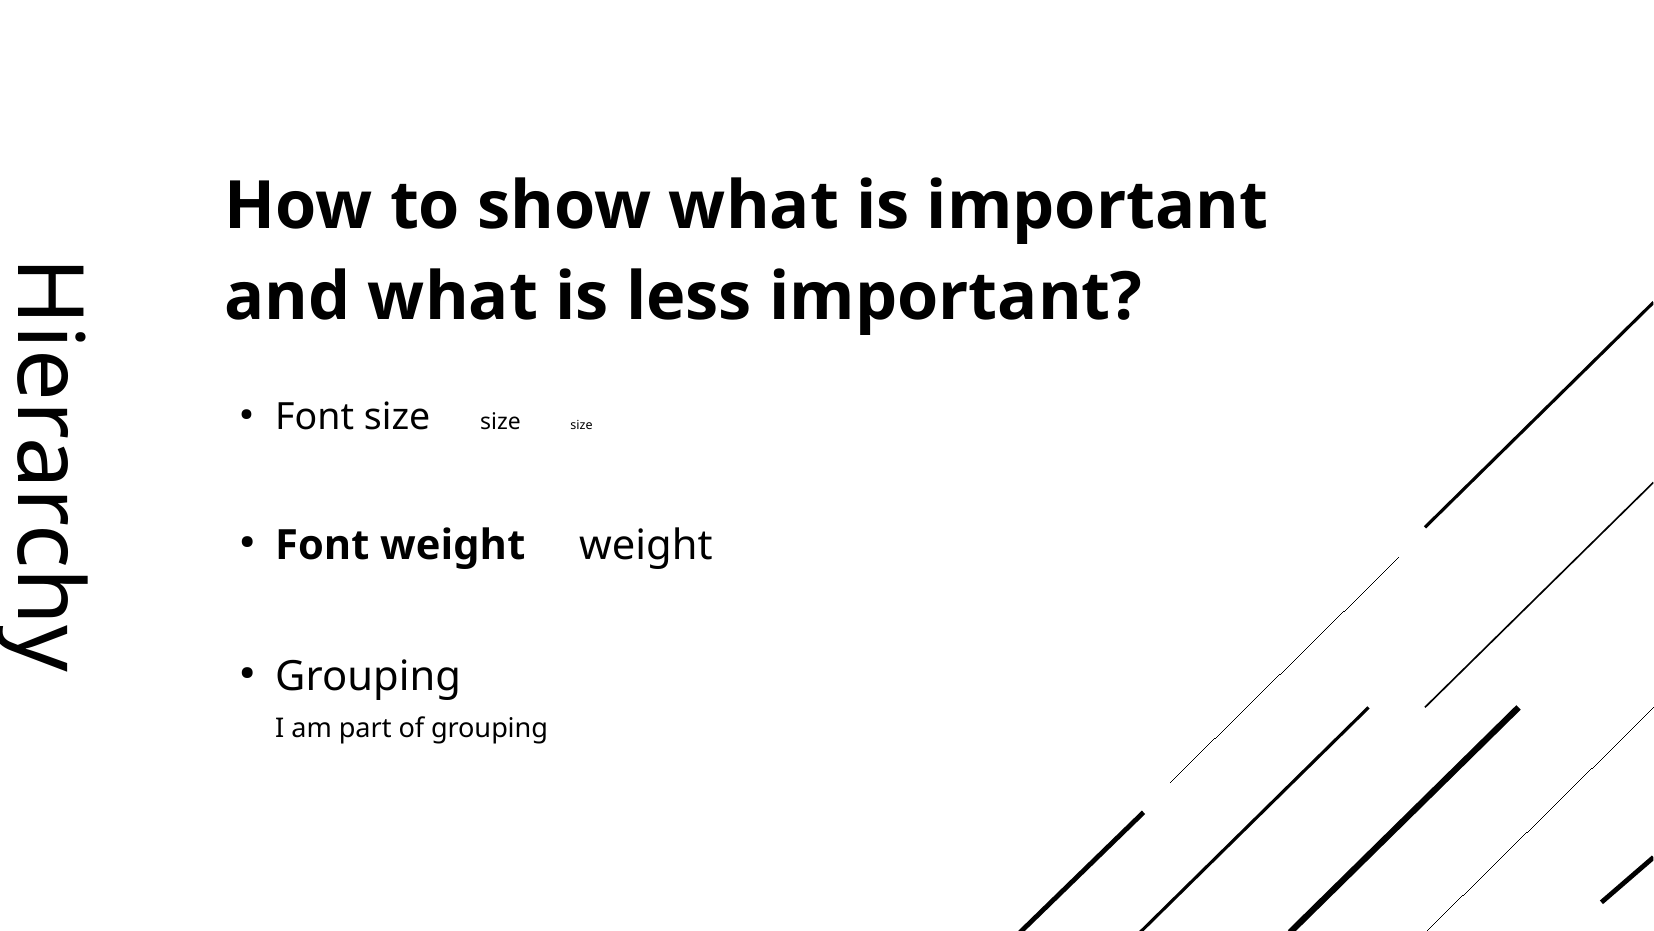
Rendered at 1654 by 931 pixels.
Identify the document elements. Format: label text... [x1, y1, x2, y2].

text_box How to show what is important and what is less important? [210, 150, 1366, 548]
title Hierarchy [0, 0, 132, 931]
text_box Font size size size Font weight weight Grouping I am part of grouping [225, 375, 1246, 759]
